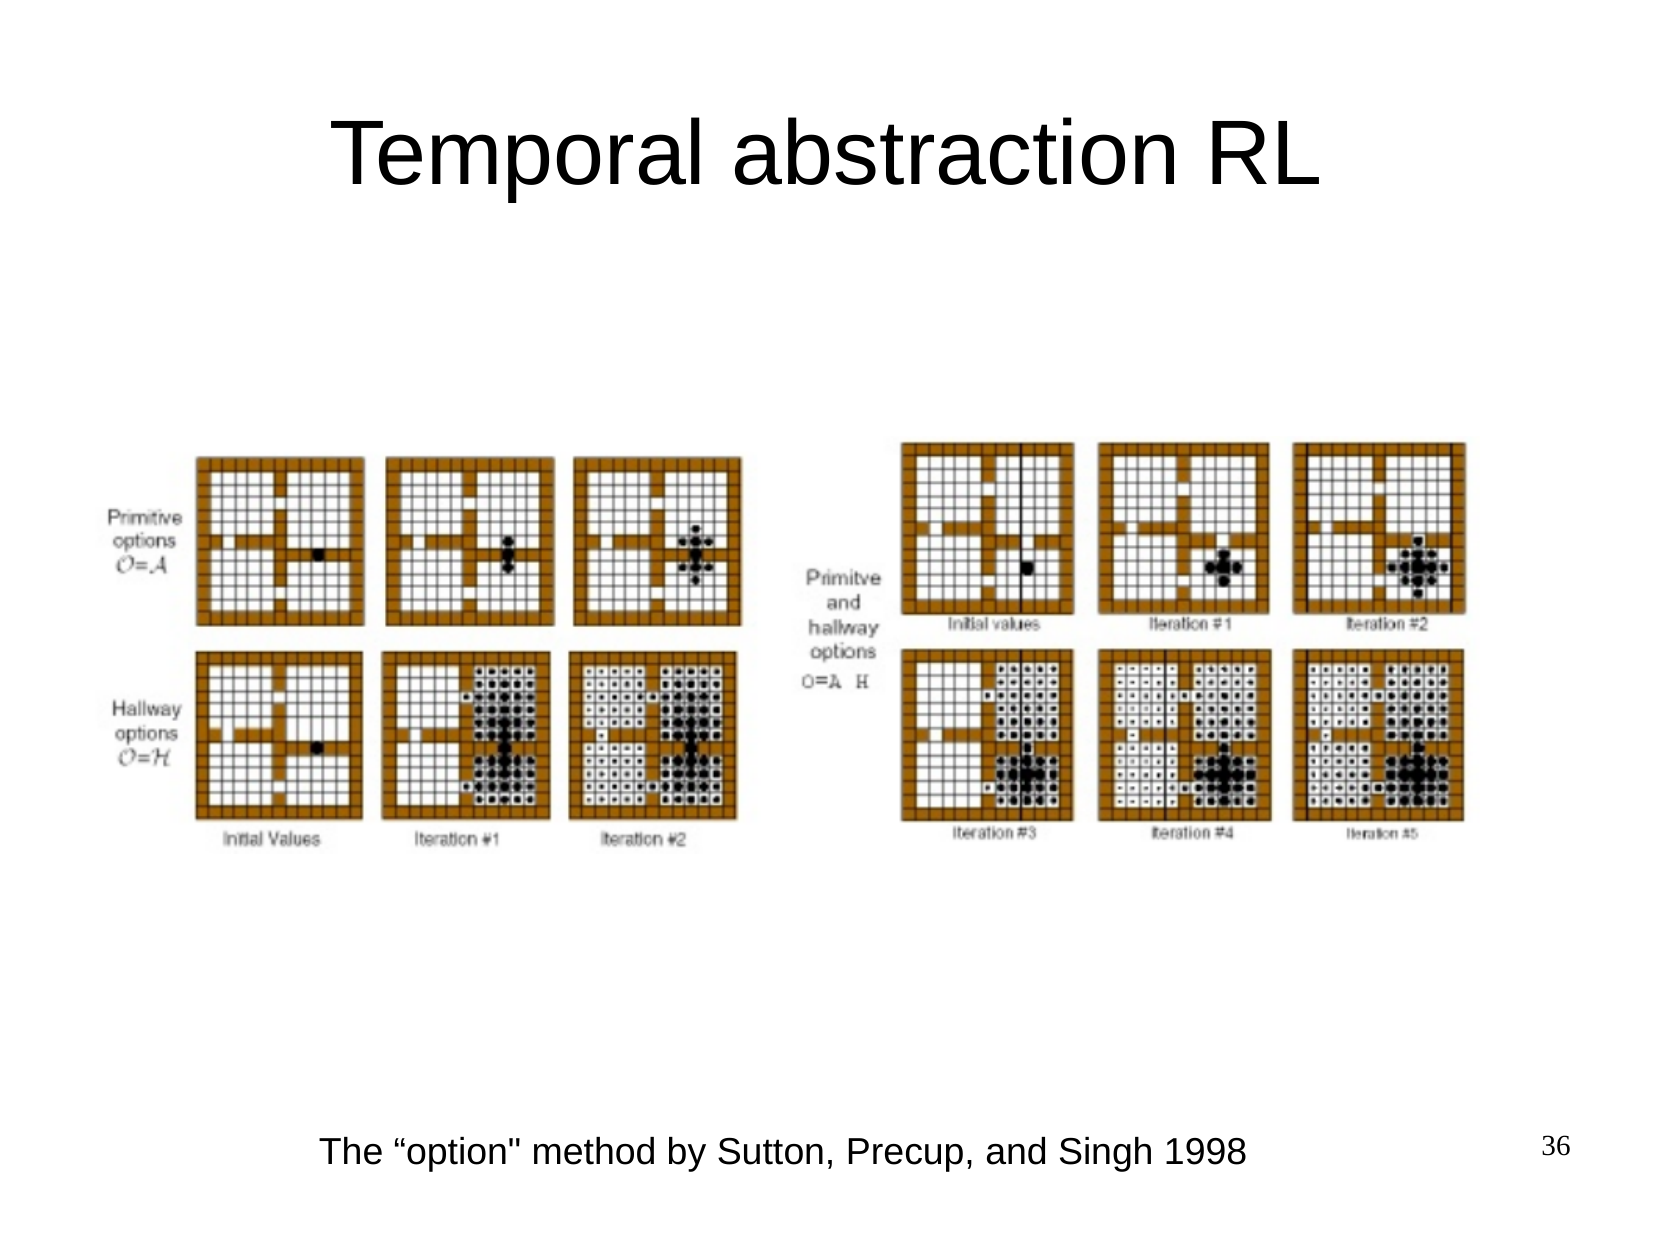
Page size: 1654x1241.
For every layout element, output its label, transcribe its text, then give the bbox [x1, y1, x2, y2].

picture [87, 436, 1480, 854]
title Temporal abstraction RL [82, 49, 1571, 257]
text_box The “option" method by Sutton, Precup, and Singh 1998 [303, 1123, 1392, 1223]
